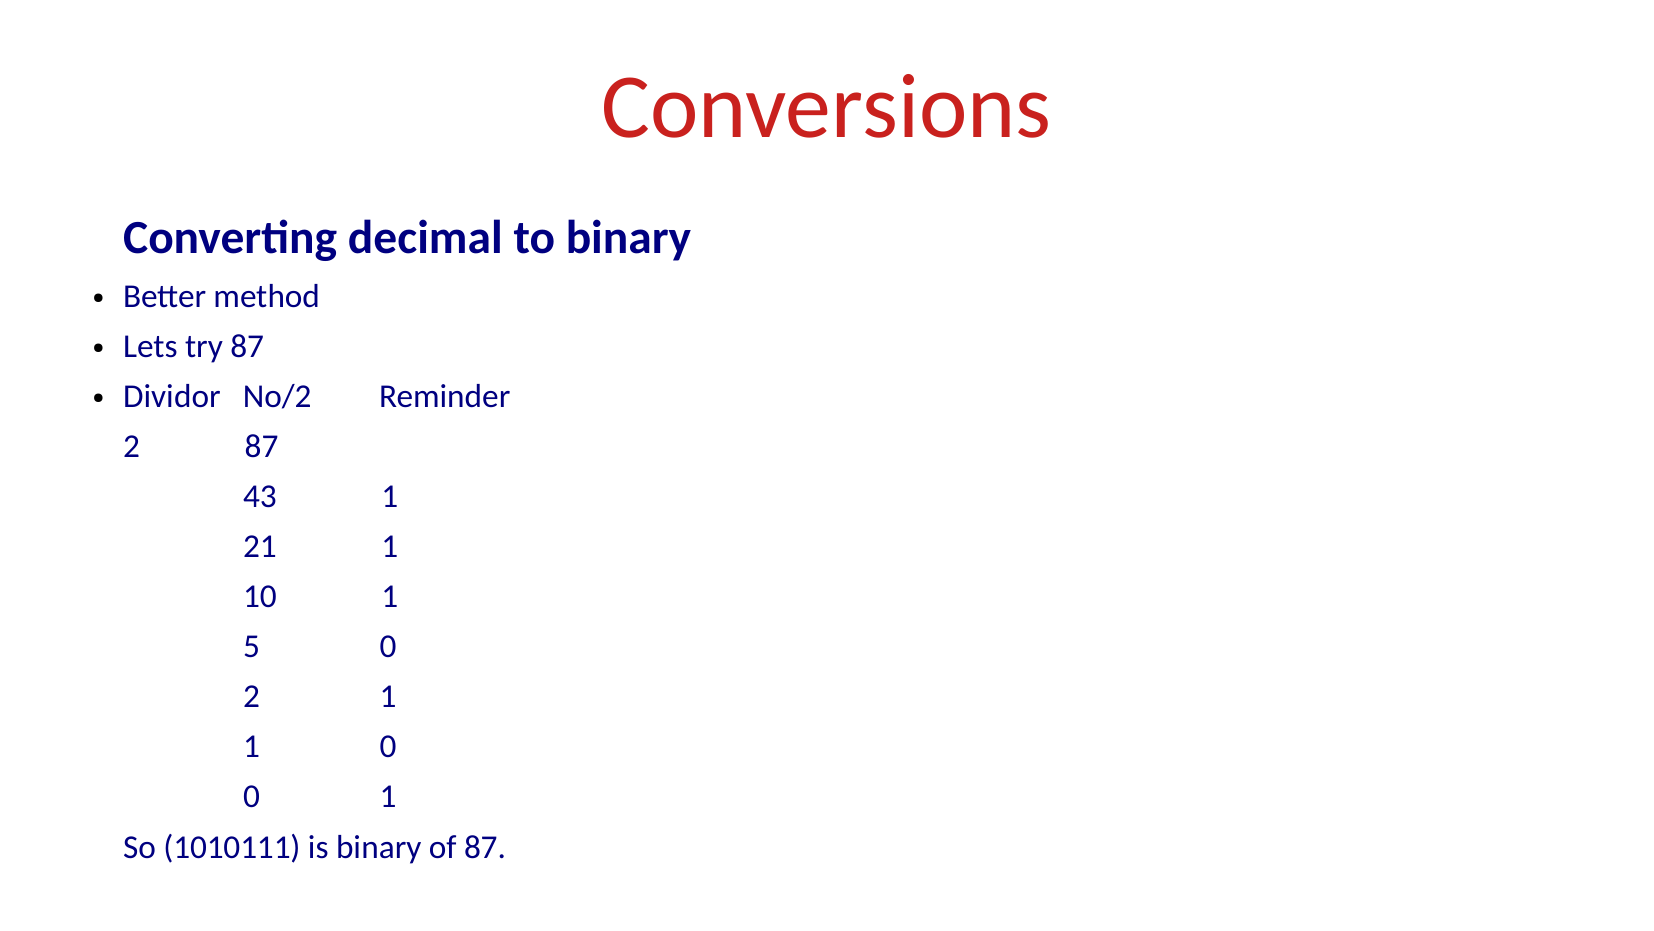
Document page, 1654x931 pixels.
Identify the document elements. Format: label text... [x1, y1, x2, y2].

list Converting decimal to binary Better method Lets try 87 Dividor No/2 Reminder 2 87 43 1 21 1 10 1 5 0 2 1 1 0 0 1 So (1010111) is binary of 87. [82, 217, 1583, 875]
title Conversions [82, 37, 1571, 193]
